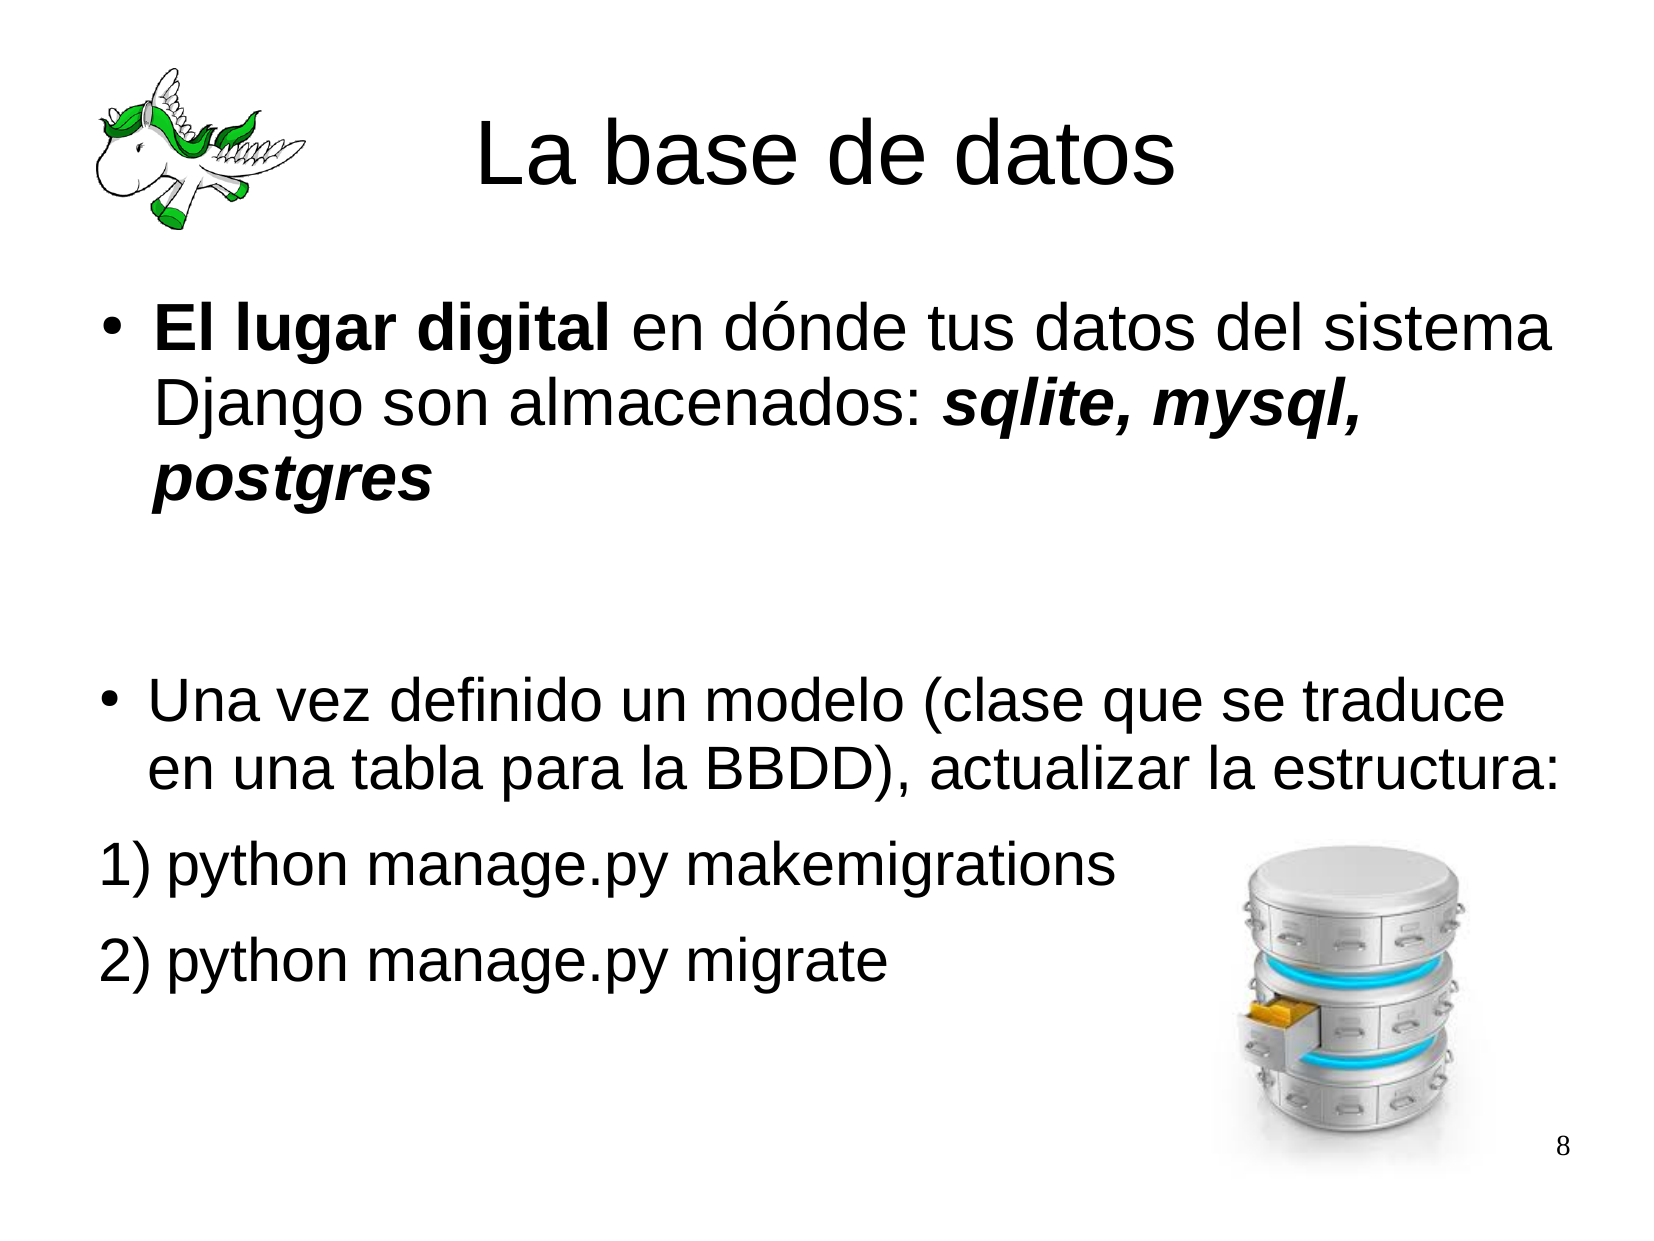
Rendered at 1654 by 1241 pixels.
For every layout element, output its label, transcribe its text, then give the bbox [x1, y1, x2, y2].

list Una vez definido un modelo (clase que se traduce en una tabla para la BBDD), actualizar la estructura: python manage.py makemigrations python manage.py migrate [82, 665, 1571, 1009]
picture [60, 59, 341, 241]
title La base de datos [82, 49, 1571, 257]
list El lugar digital en dónde tus datos del sistema Django son almacenados: sqlite, mysql, postgres [82, 290, 1571, 634]
picture [1170, 839, 1531, 1183]
